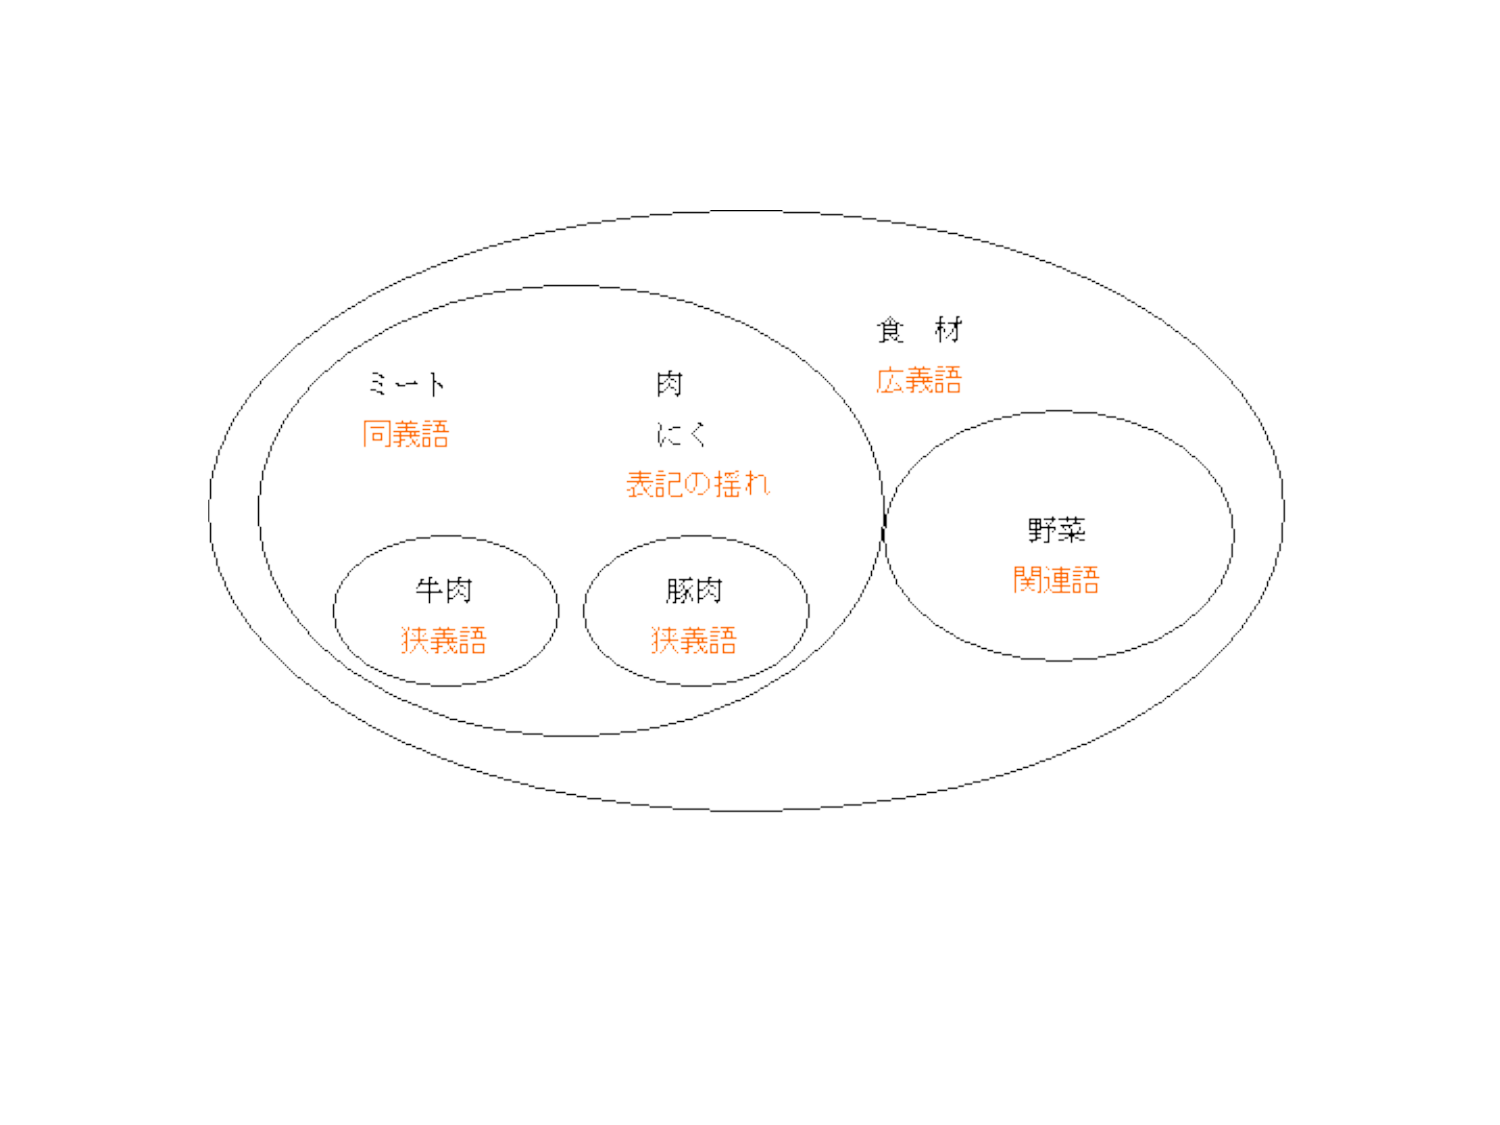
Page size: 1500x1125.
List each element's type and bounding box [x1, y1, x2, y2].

picture [208, 210, 1290, 847]
